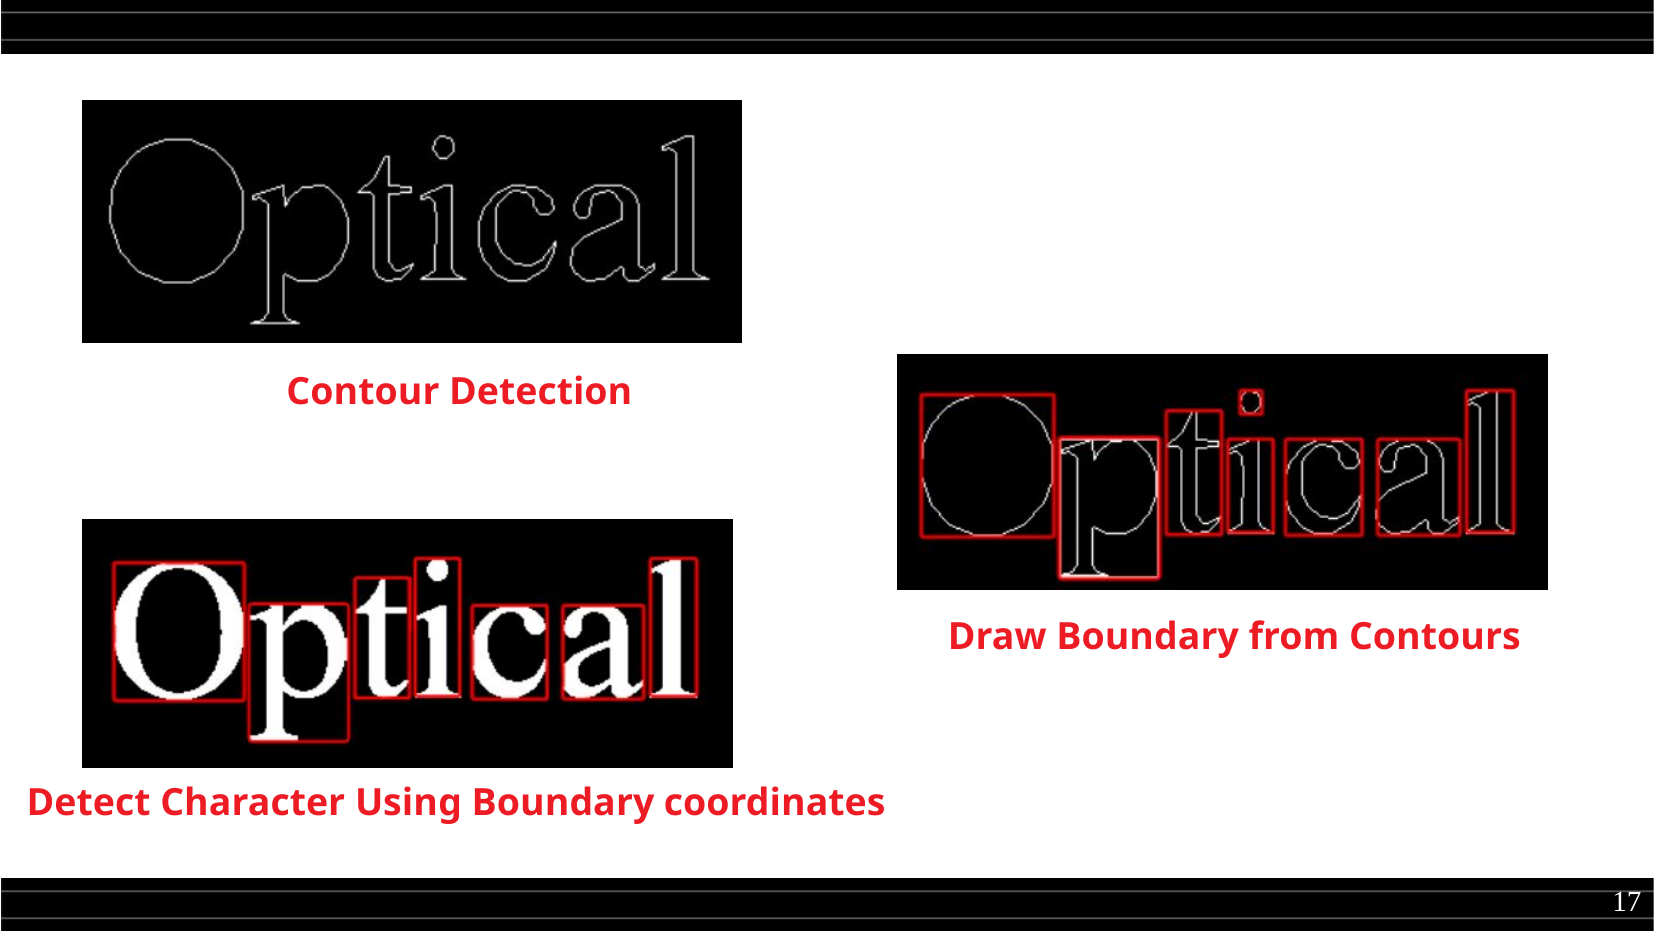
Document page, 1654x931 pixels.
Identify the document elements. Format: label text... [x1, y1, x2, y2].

picture [1, 878, 11, 931]
picture [82, 100, 742, 343]
text_box Draw Boundary from Contours [933, 602, 1560, 768]
picture [934, 878, 1654, 931]
text_box Contour Detection [271, 357, 768, 448]
picture [1, 0, 1654, 54]
picture [897, 354, 1548, 590]
picture [82, 519, 733, 768]
text_box Detect Character Using Boundary coordinates [11, 768, 934, 931]
